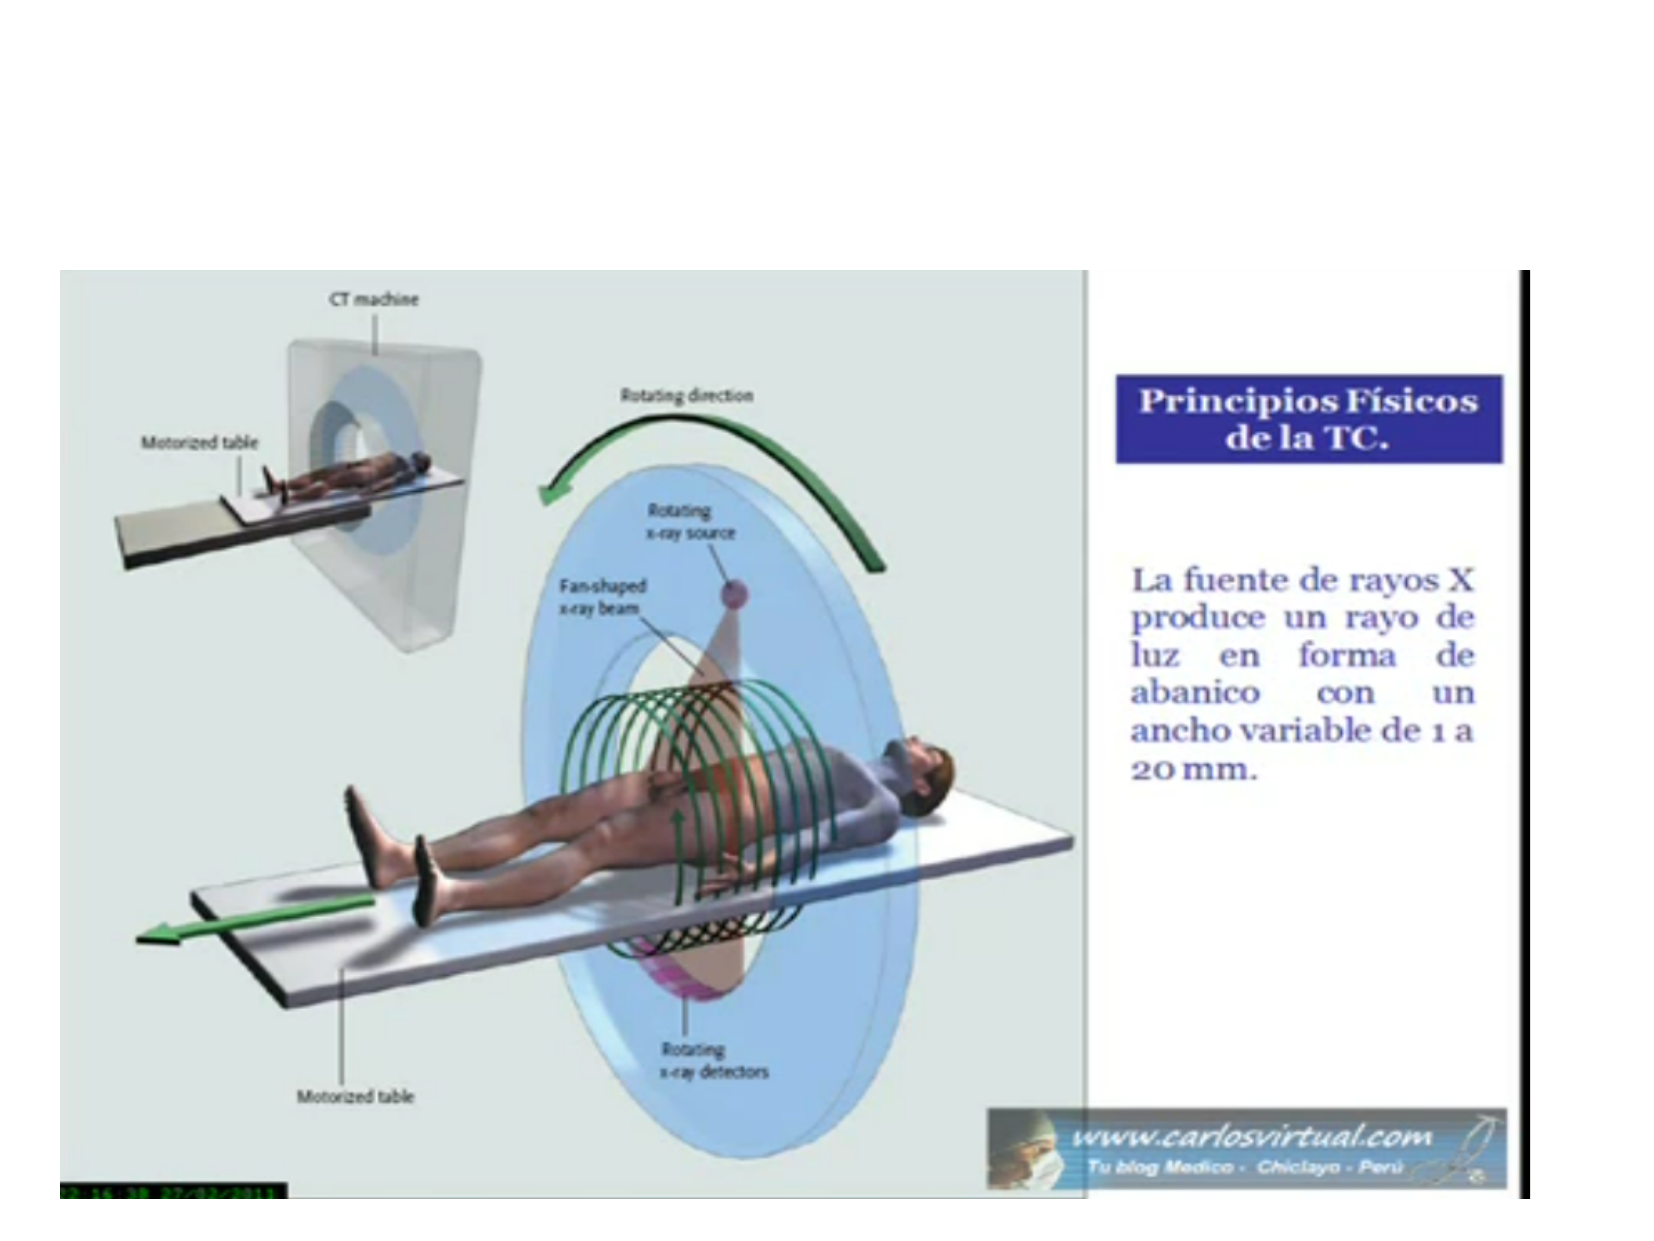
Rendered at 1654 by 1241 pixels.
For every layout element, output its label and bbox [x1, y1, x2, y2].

picture [60, 270, 1531, 1199]
